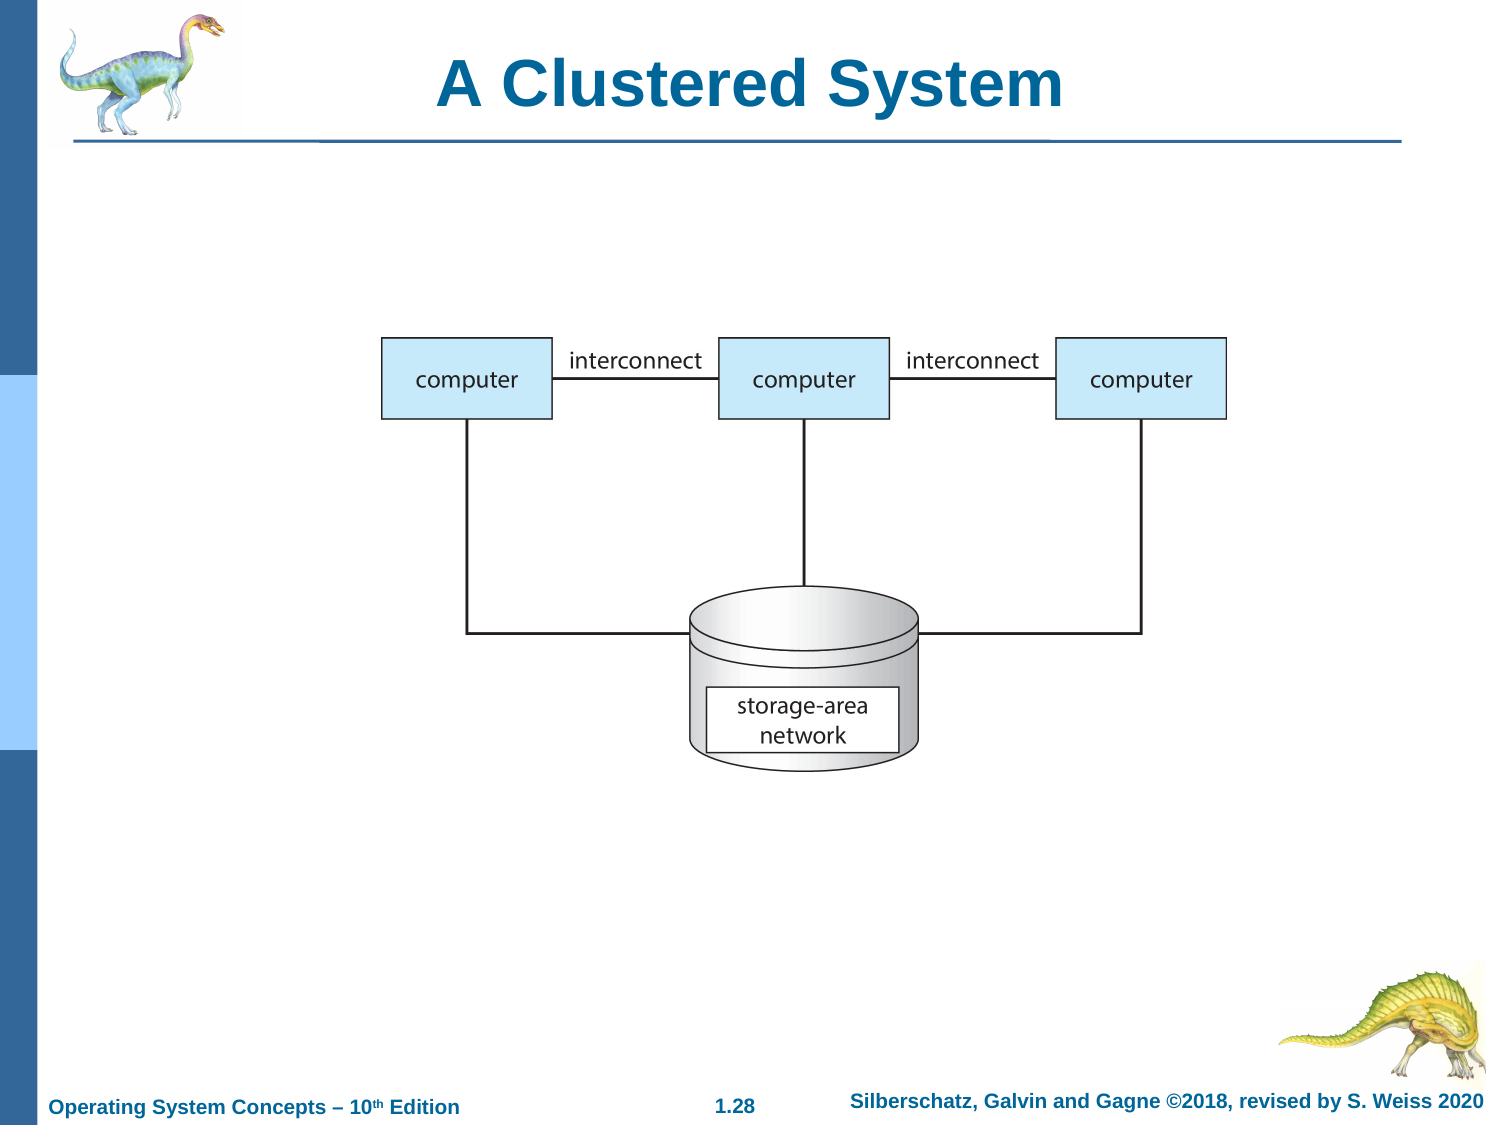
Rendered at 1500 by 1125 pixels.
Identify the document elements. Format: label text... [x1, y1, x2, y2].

picture [1275, 959, 1486, 1090]
picture [381, 337, 1227, 772]
picture [46, 0, 243, 149]
text_box A Clustered System [75, 32, 1426, 128]
